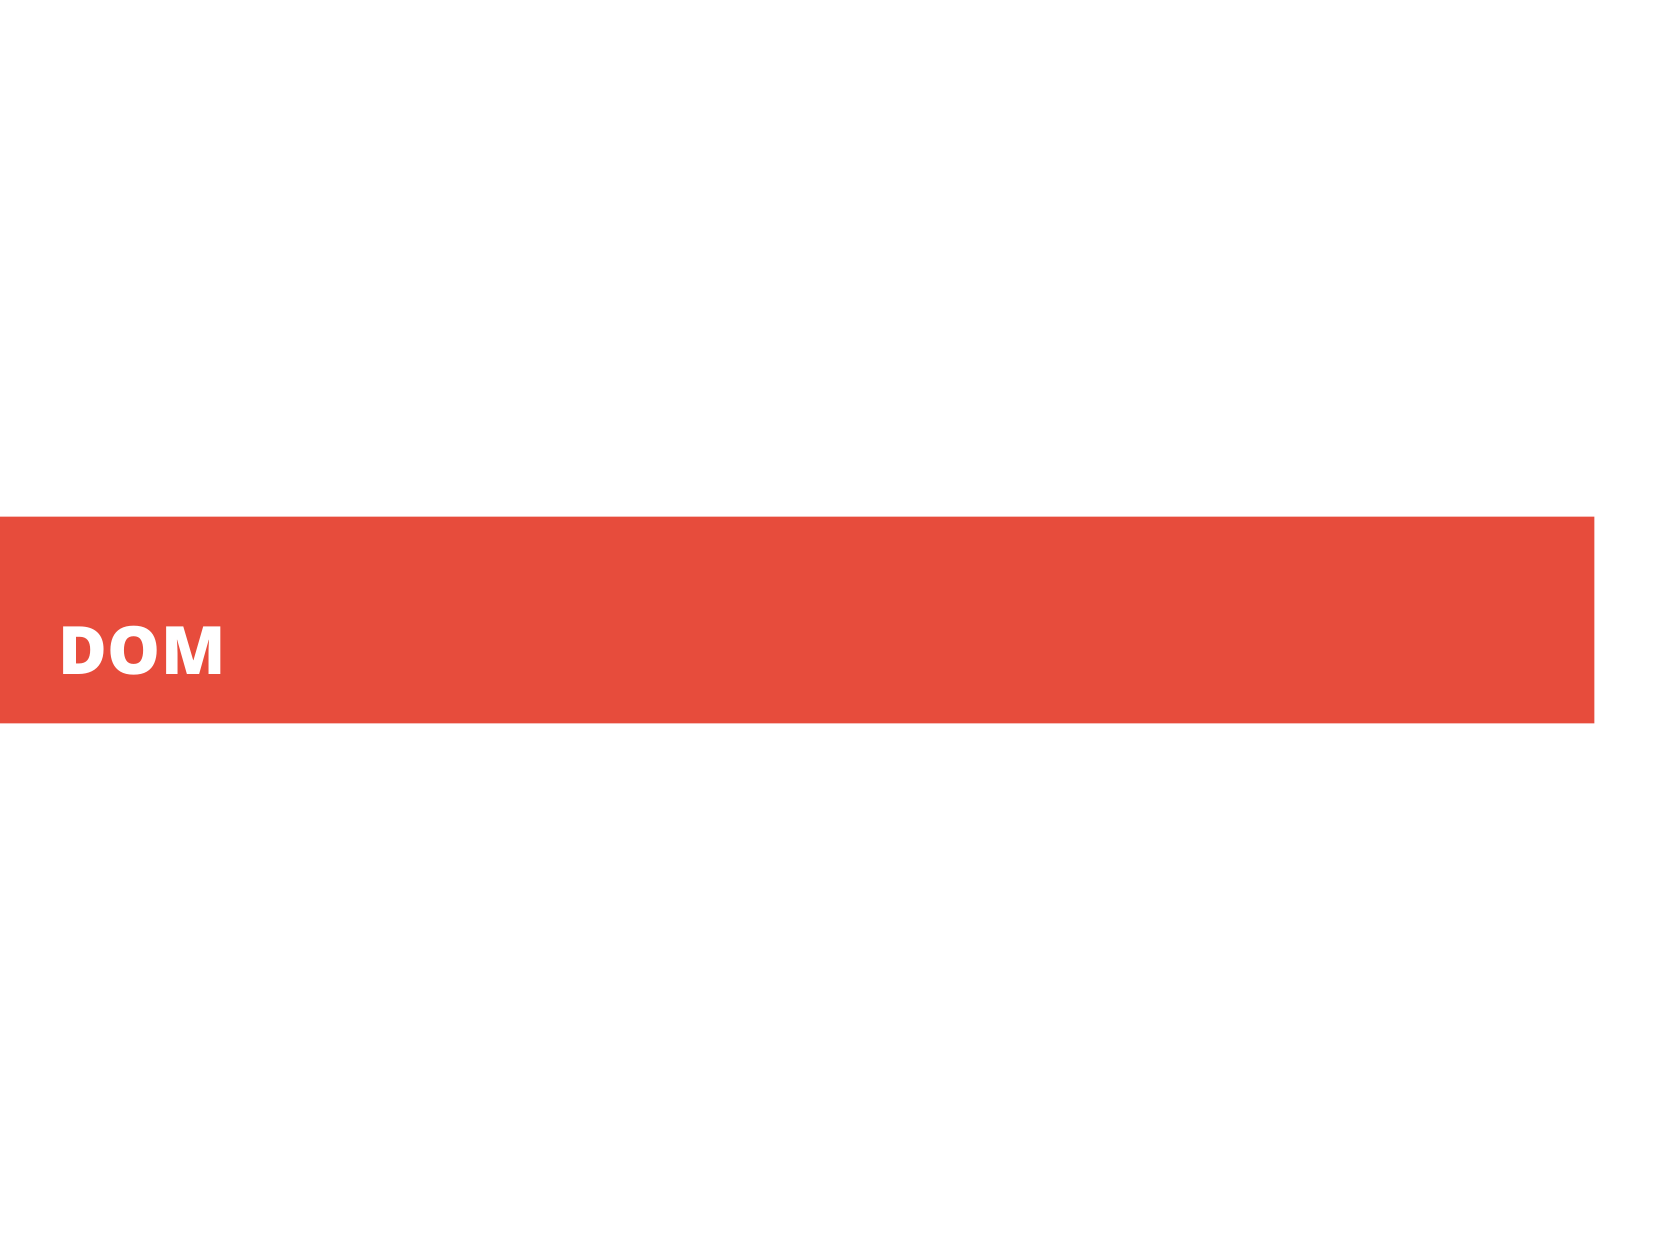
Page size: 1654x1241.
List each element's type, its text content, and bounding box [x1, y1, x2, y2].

title DOM [59, 546, 1595, 694]
